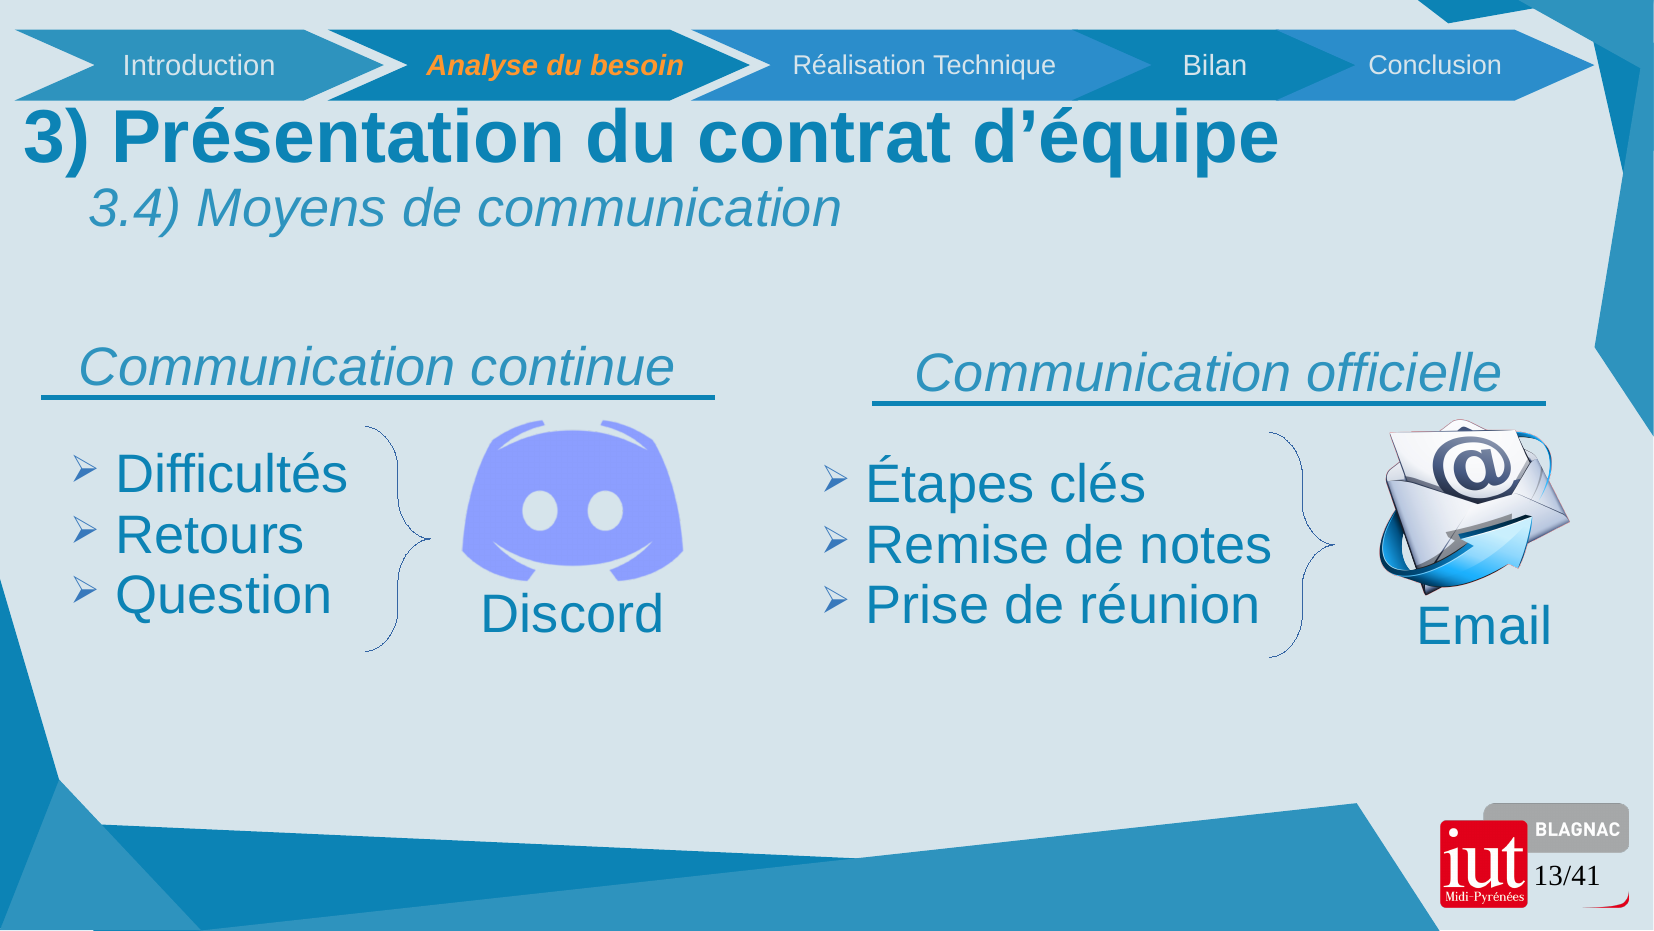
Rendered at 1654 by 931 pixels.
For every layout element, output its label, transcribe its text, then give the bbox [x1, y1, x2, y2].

title 3.4) Moyens de communication [88, 177, 1388, 238]
list Difficultés Retours Question [70, 443, 437, 635]
text_box Introduction [14, 29, 384, 101]
picture [1371, 419, 1598, 597]
picture [1440, 803, 1629, 908]
text_box Email [1374, 597, 1595, 671]
picture [459, 419, 686, 582]
text_box Réalisation Technique [690, 29, 1149, 101]
text_box Bilan [1071, 29, 1353, 101]
text_box Conclusion [1275, 29, 1595, 101]
title Communication officielle [866, 342, 1552, 404]
title 3) Présentation du contrat d’équipe [23, 94, 1512, 179]
text_box Analyse du besoin [327, 29, 751, 101]
text_box Discord [463, 569, 683, 659]
title Communication continue [35, 336, 721, 398]
list Étapes clés Remise de notes Prise de réunion [820, 453, 1294, 637]
